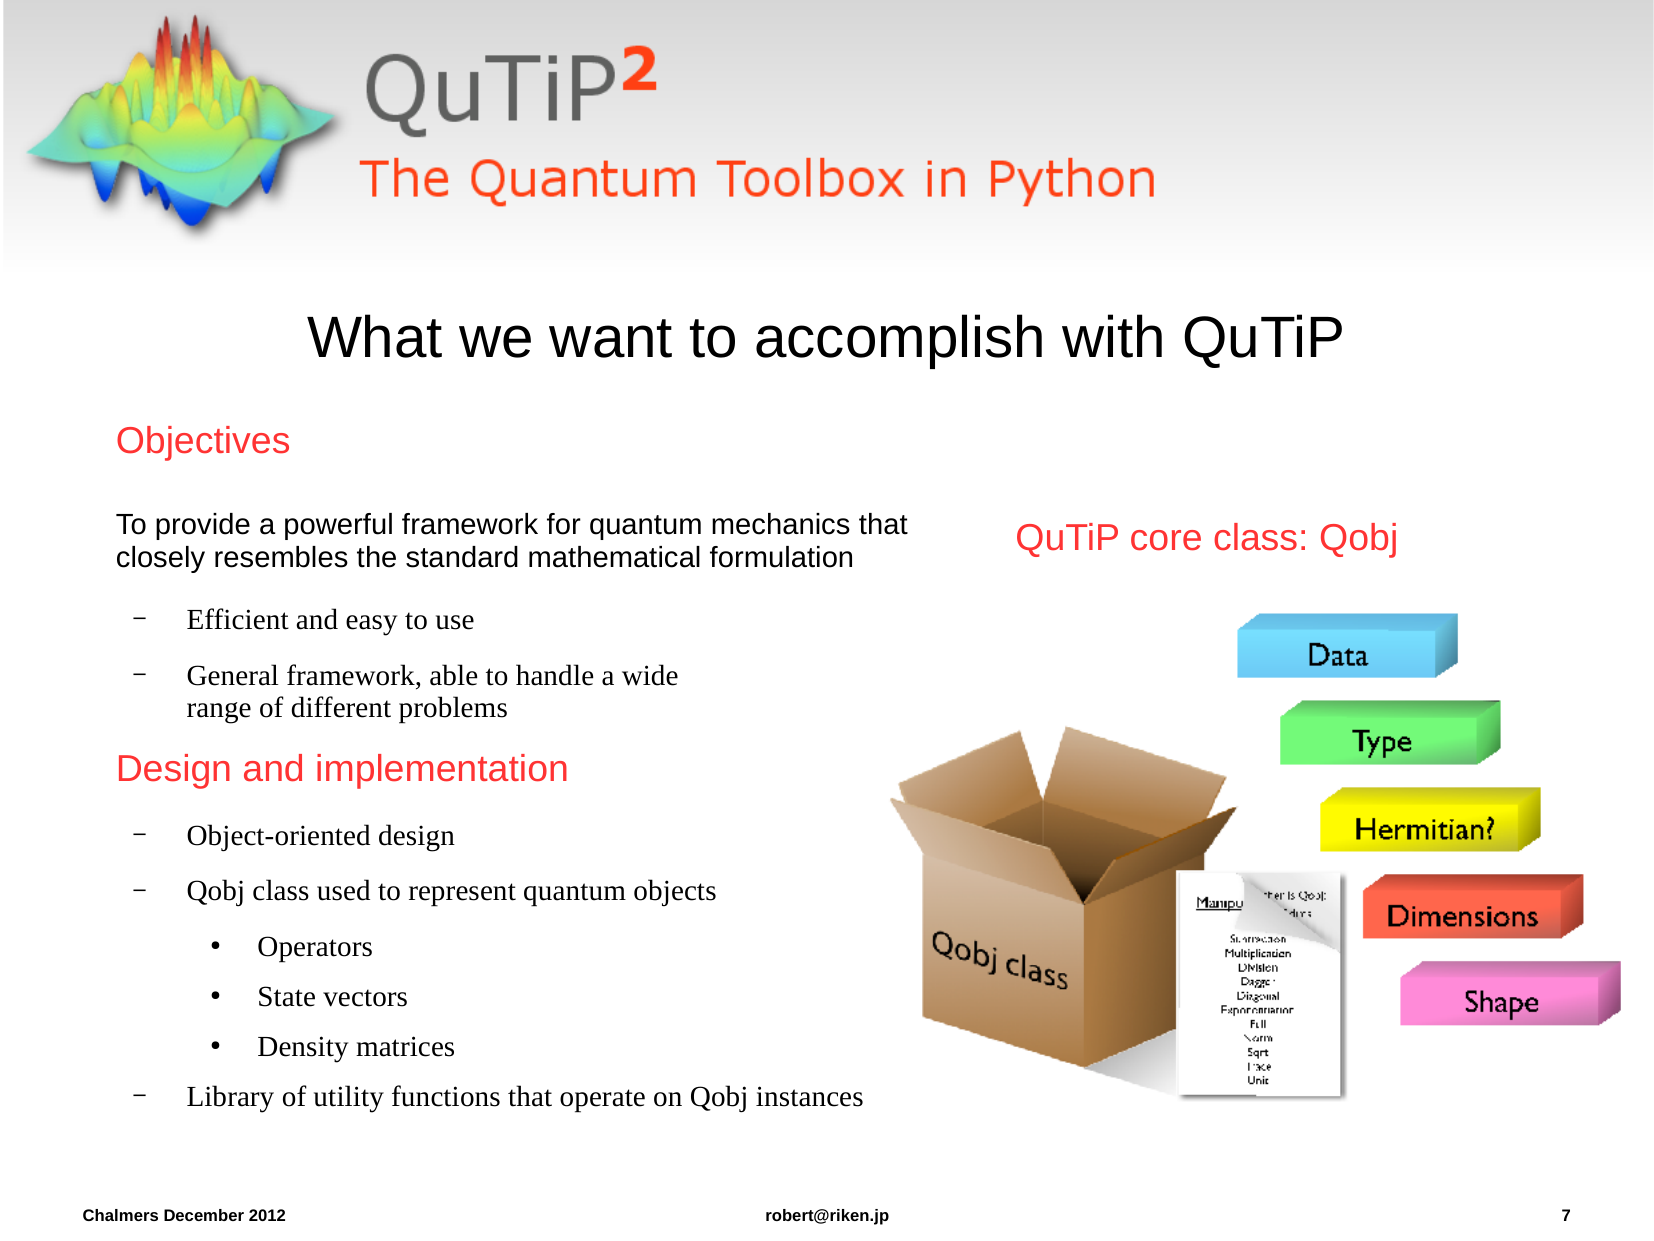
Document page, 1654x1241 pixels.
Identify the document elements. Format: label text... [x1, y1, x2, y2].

list Objectives To provide a powerful framework for quantum mechanics that closely resembles the standard mathematical formulation Efficient and easy to use General framework, able to handle a wide range of different problems Design and implementation Object-oriented design Qobj class used to represent quantum objects Operators State vectors Density matrices Library of utility functions that operate on Qobj instances [45, 420, 946, 1140]
picture [3, 0, 1654, 273]
title What we want to accomplish with QuTiP [82, 273, 1571, 401]
picture [885, 607, 1629, 1103]
text_box QuTiP core class: Qobj [1000, 509, 1414, 566]
